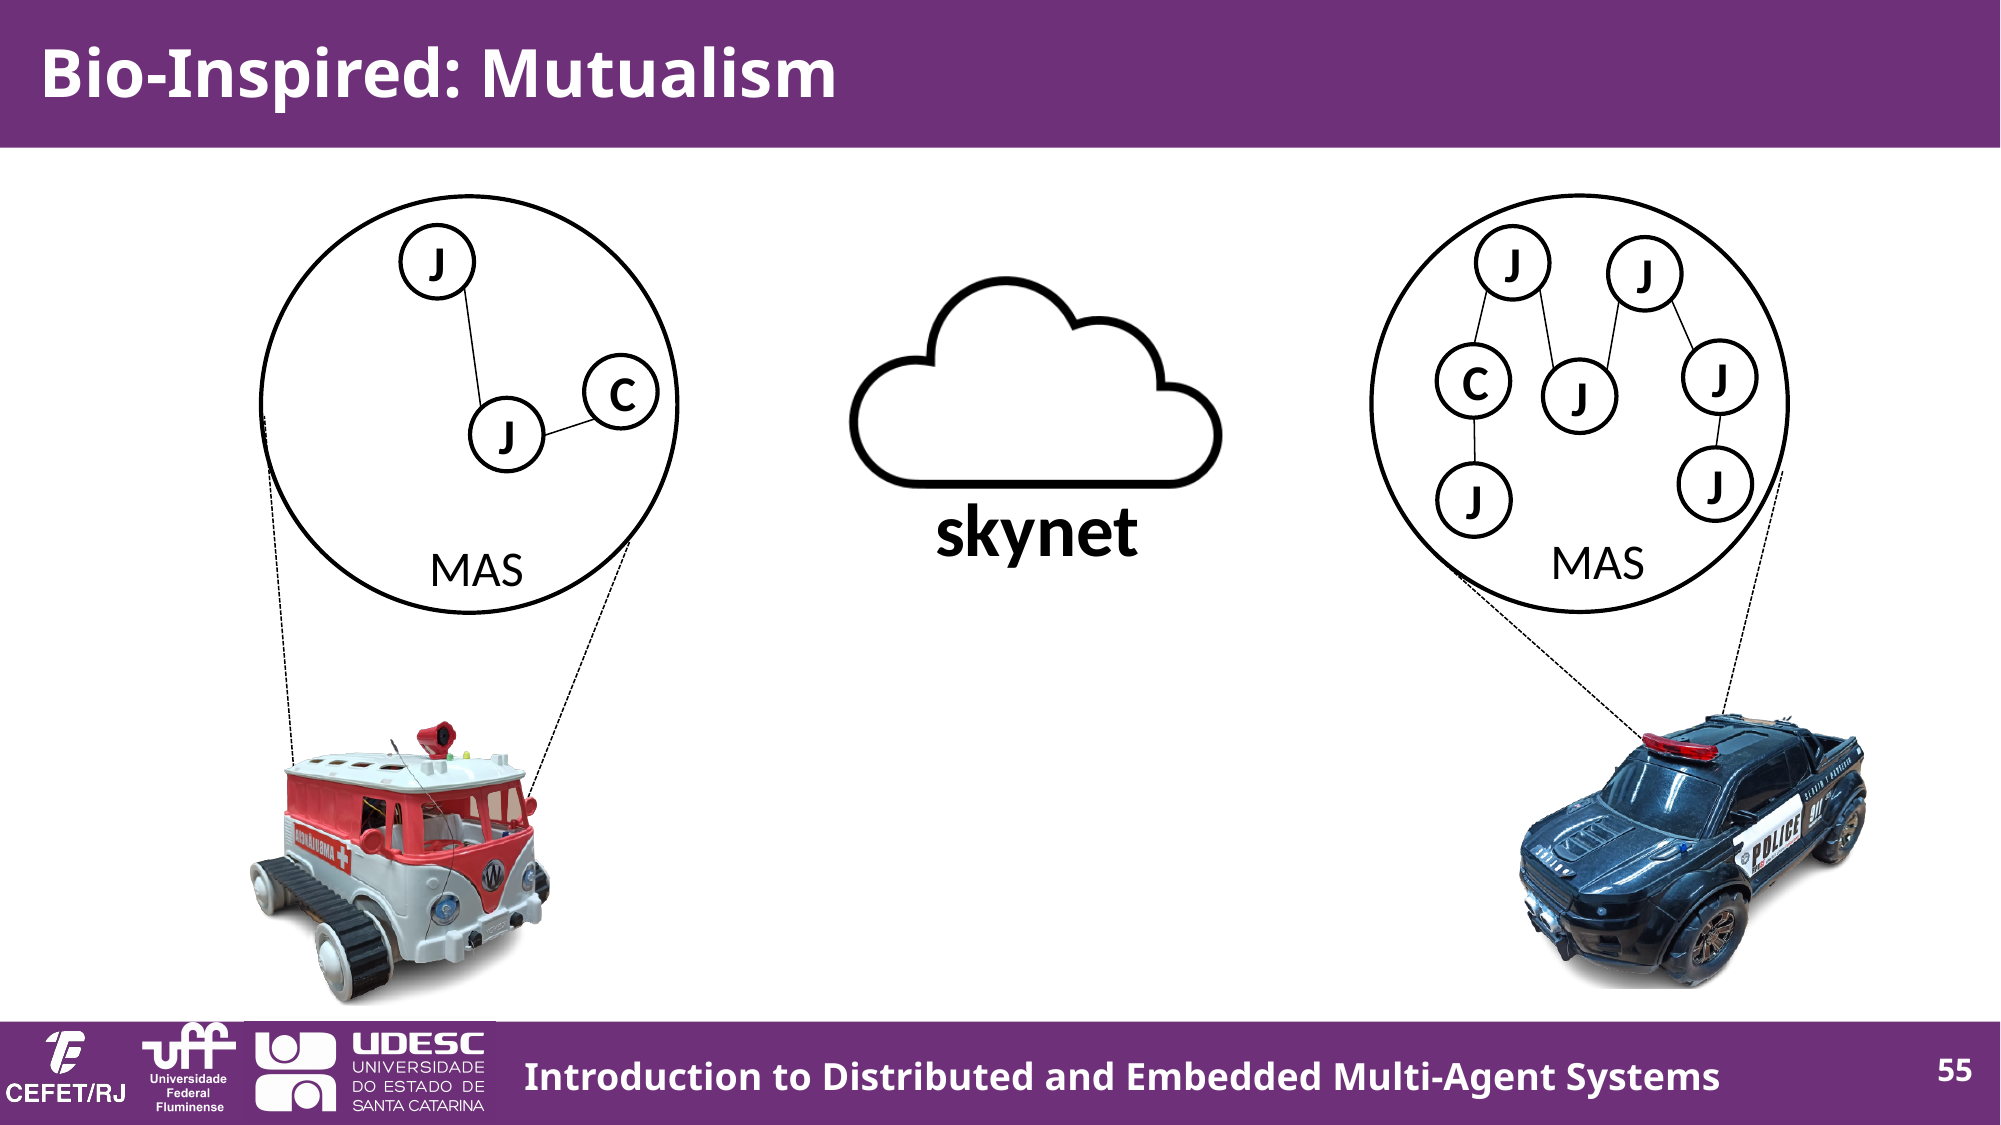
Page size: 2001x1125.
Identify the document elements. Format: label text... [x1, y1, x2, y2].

picture [245, 719, 555, 1006]
text_box J [400, 224, 475, 299]
text_box J [1608, 237, 1682, 311]
text_box J [1475, 226, 1550, 300]
text_box C [584, 354, 658, 429]
text_box J [1542, 359, 1617, 433]
text_box J [1683, 340, 1757, 414]
text_box J [470, 397, 544, 472]
text_box Bio-Inspired: Mutualism [25, 23, 1999, 119]
text_box MAS [1535, 522, 1660, 598]
picture [244, 1021, 496, 1123]
text_box [1371, 195, 1788, 612]
text_box MAS [414, 529, 539, 605]
picture [6, 1009, 125, 1125]
text_box J [1678, 447, 1753, 521]
text_box [260, 196, 678, 613]
picture [141, 1021, 237, 1117]
picture [1513, 711, 1872, 989]
text_box C [1436, 344, 1511, 418]
picture [824, 170, 1249, 595]
text_box J [1437, 463, 1511, 537]
